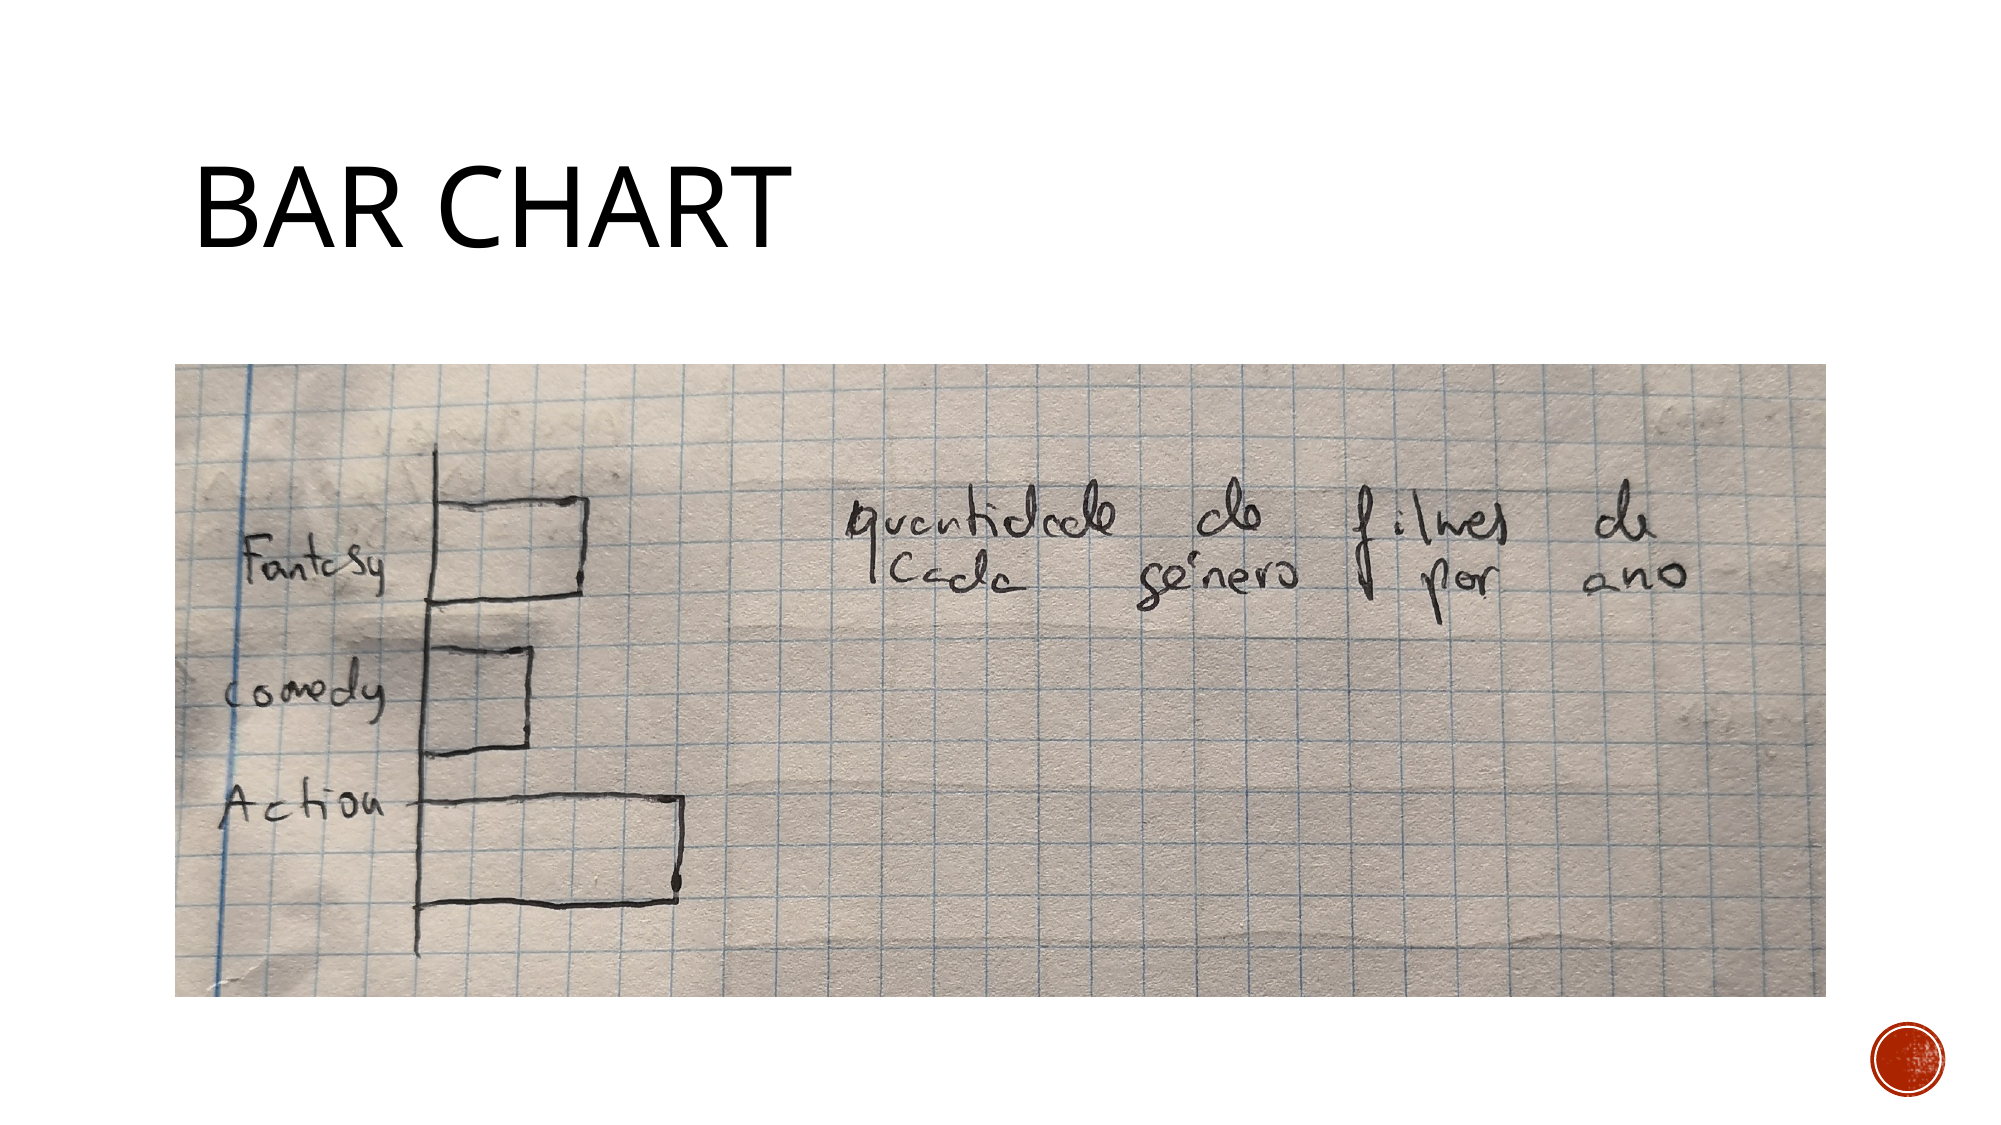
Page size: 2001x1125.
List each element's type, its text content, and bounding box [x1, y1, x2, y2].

title Bar chart [175, 79, 1826, 344]
picture [175, 364, 1826, 997]
